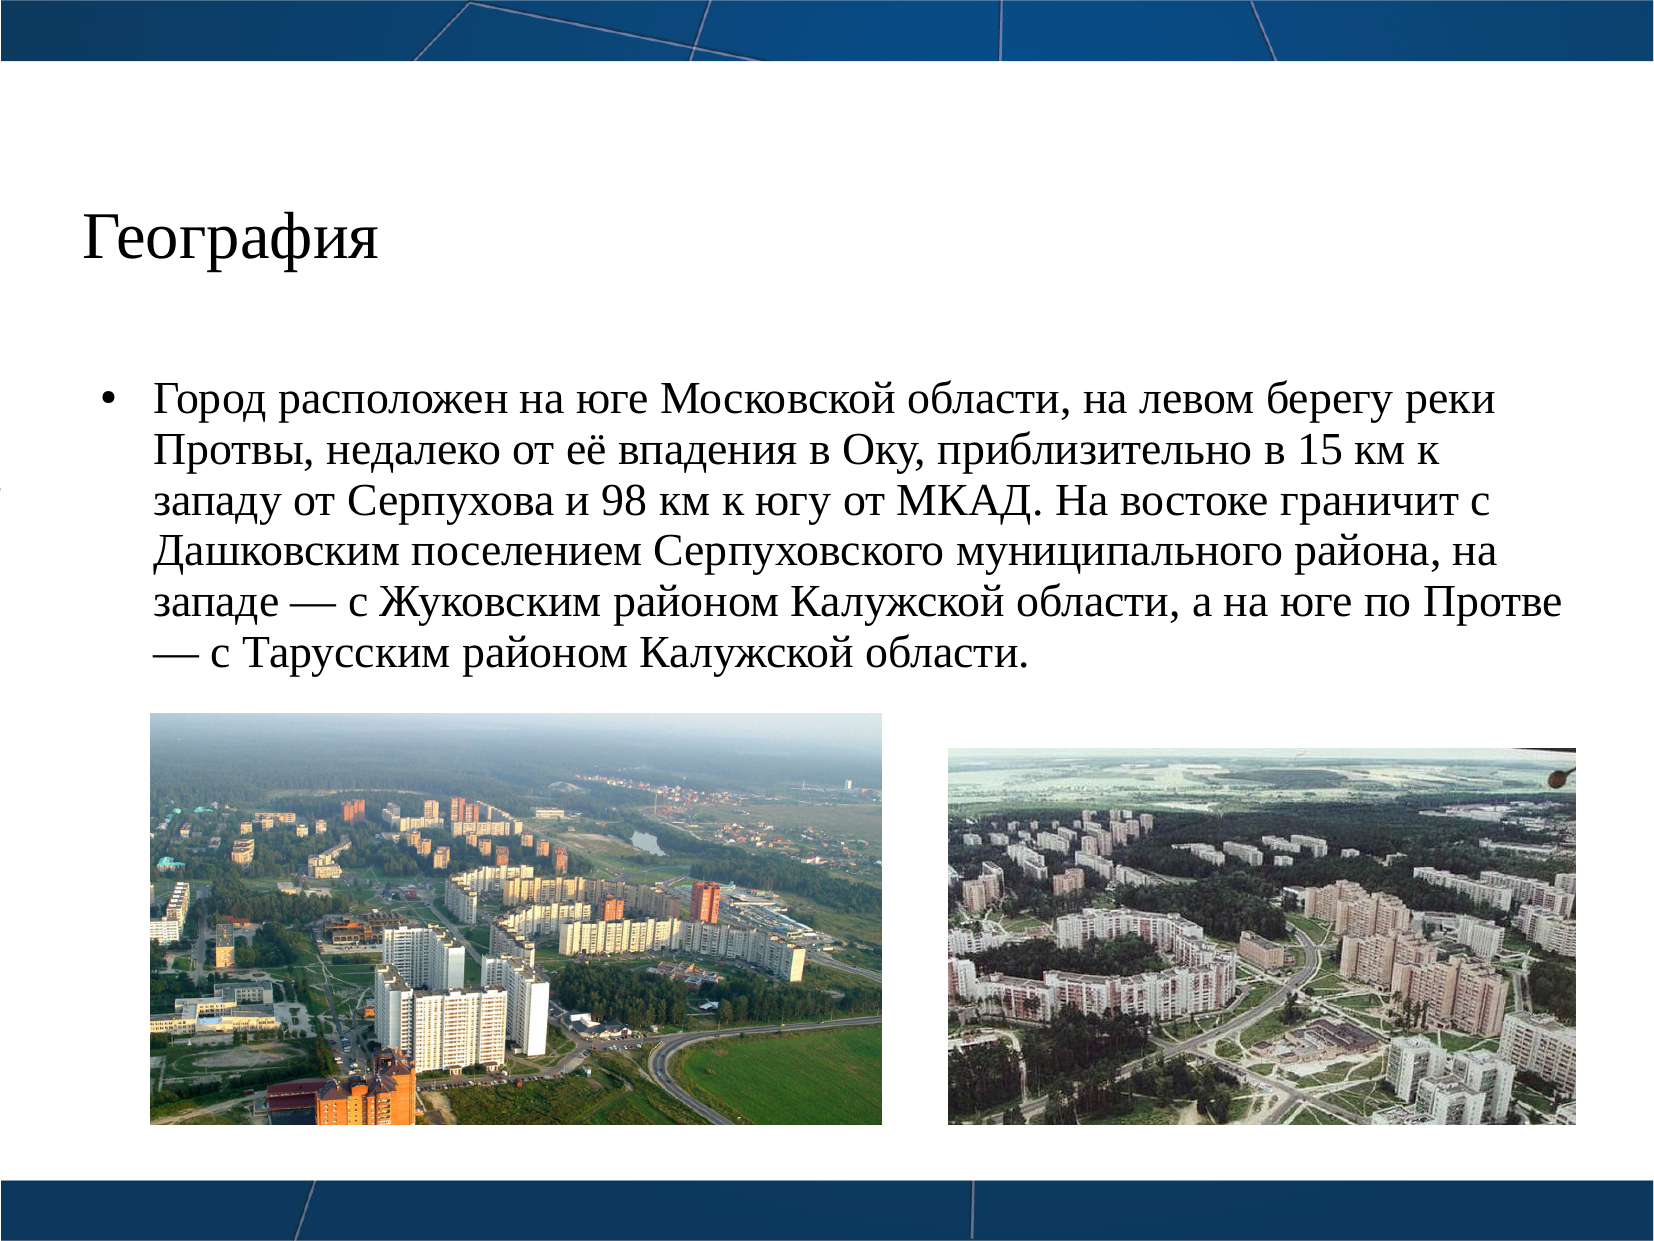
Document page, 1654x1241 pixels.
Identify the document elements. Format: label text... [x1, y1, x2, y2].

list Город расположен на юге Московской области, на левом берегу реки Протвы, недалеко от её впадения в Оку, приблизительно в 15 км к западу от Серпухова и 98 км к югу от МКАД. На востоке граничит с Дашковским поселением Серпуховского муниципального района, на западе — с Жуковским районом Калужской области, а на юге по Протве — с Тарусским районом Калужской области. [82, 372, 1571, 1013]
picture [0, 0, 1654, 1241]
title География [82, 139, 1571, 332]
